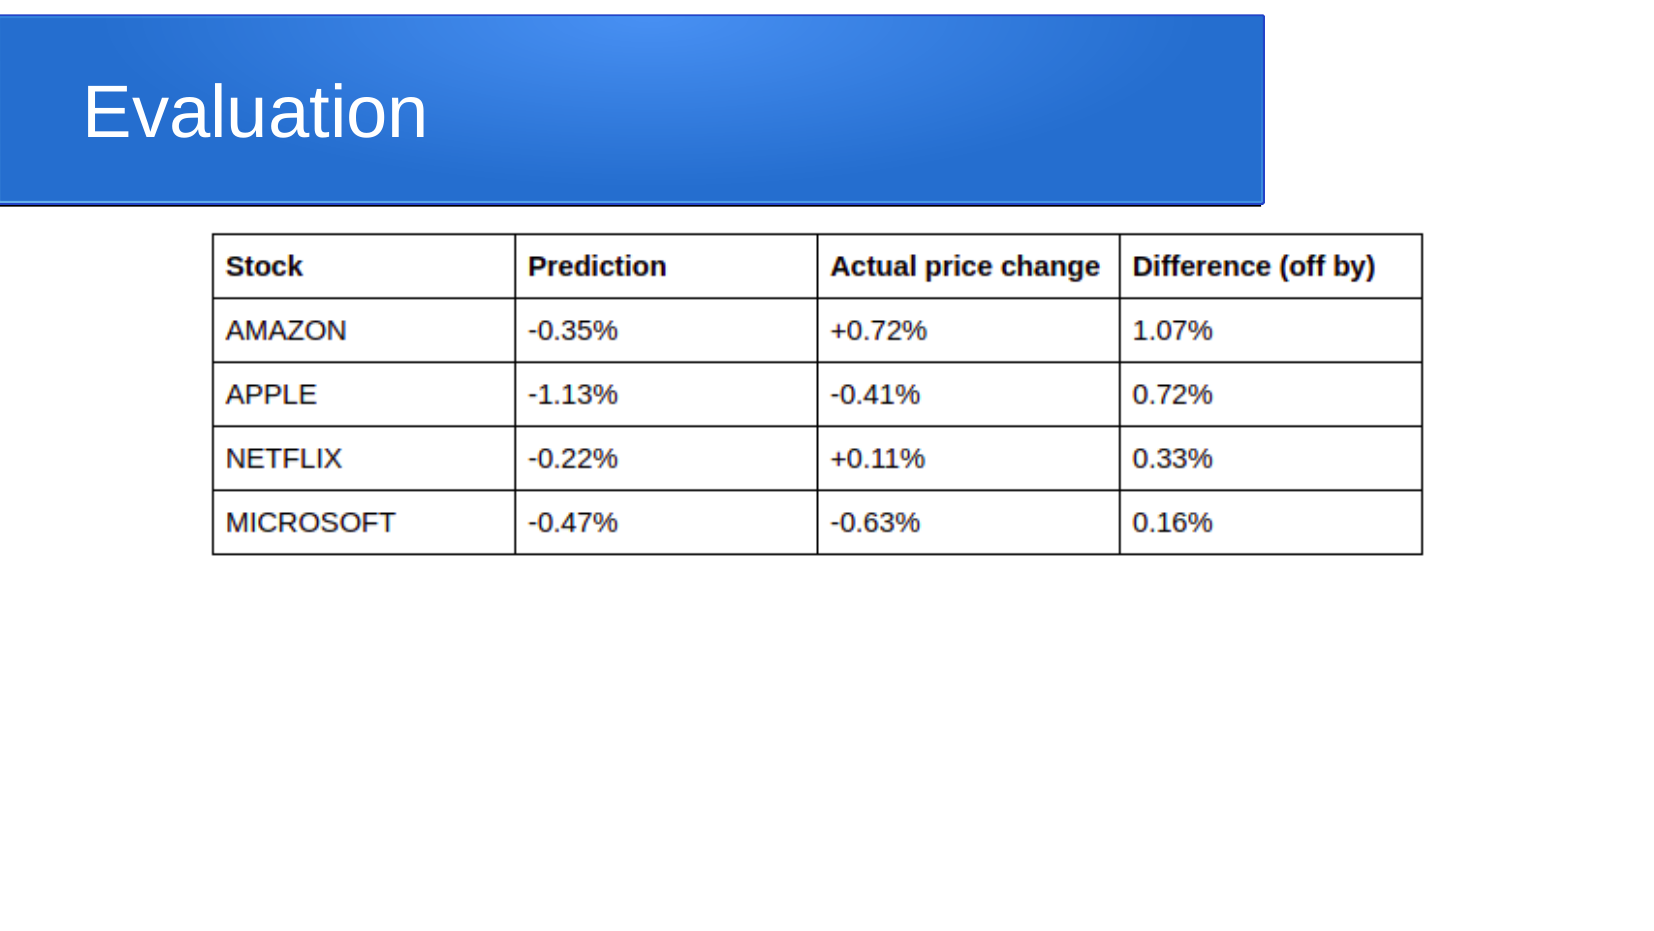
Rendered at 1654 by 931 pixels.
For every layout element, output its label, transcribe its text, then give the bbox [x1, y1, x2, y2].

picture [195, 224, 1441, 579]
title Evaluation [82, 35, 1235, 189]
